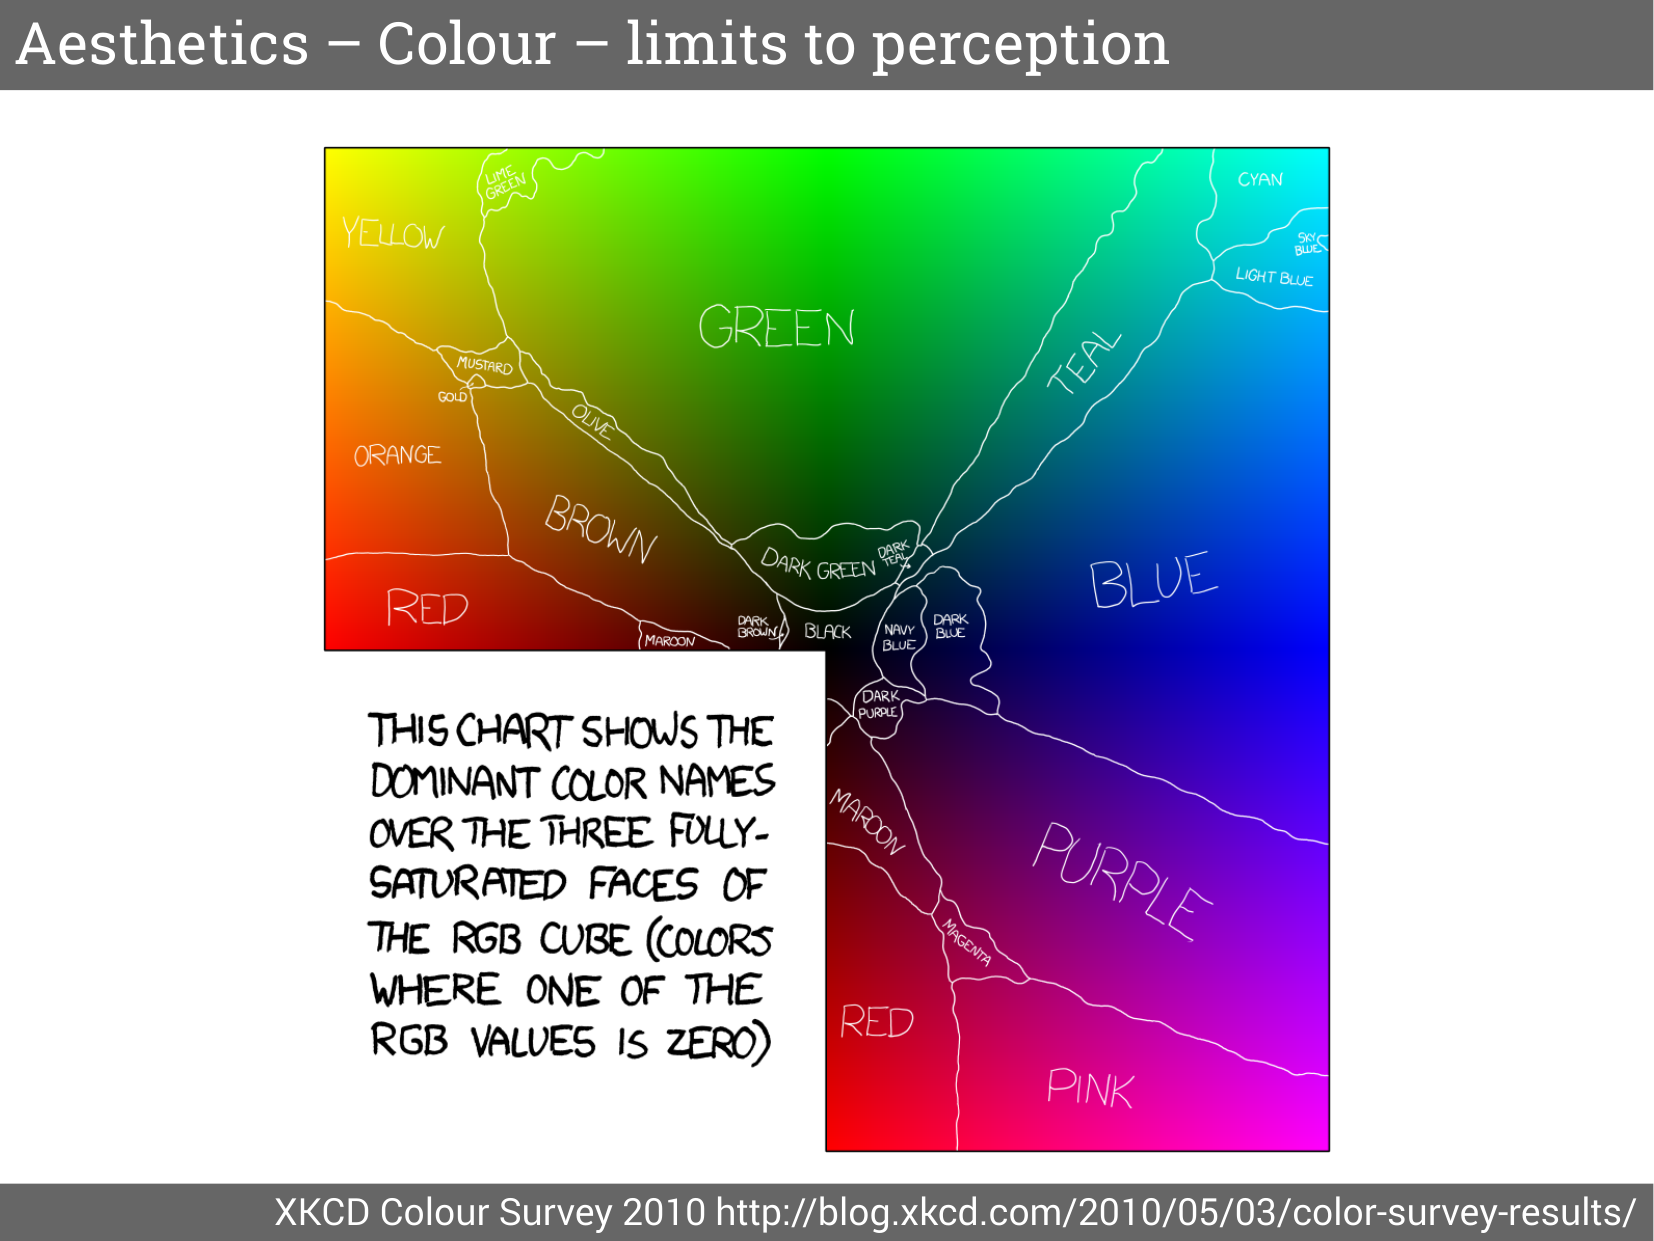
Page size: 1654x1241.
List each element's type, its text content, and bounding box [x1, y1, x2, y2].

text_box XKCD Colour Survey 2010 http://blog.xkcd.com/2010/05/03/color-survey-results/ [0, 1183, 1654, 1241]
picture [295, 118, 1359, 1182]
text_box Aesthetics – Colour – limits to perception [0, 0, 1654, 89]
